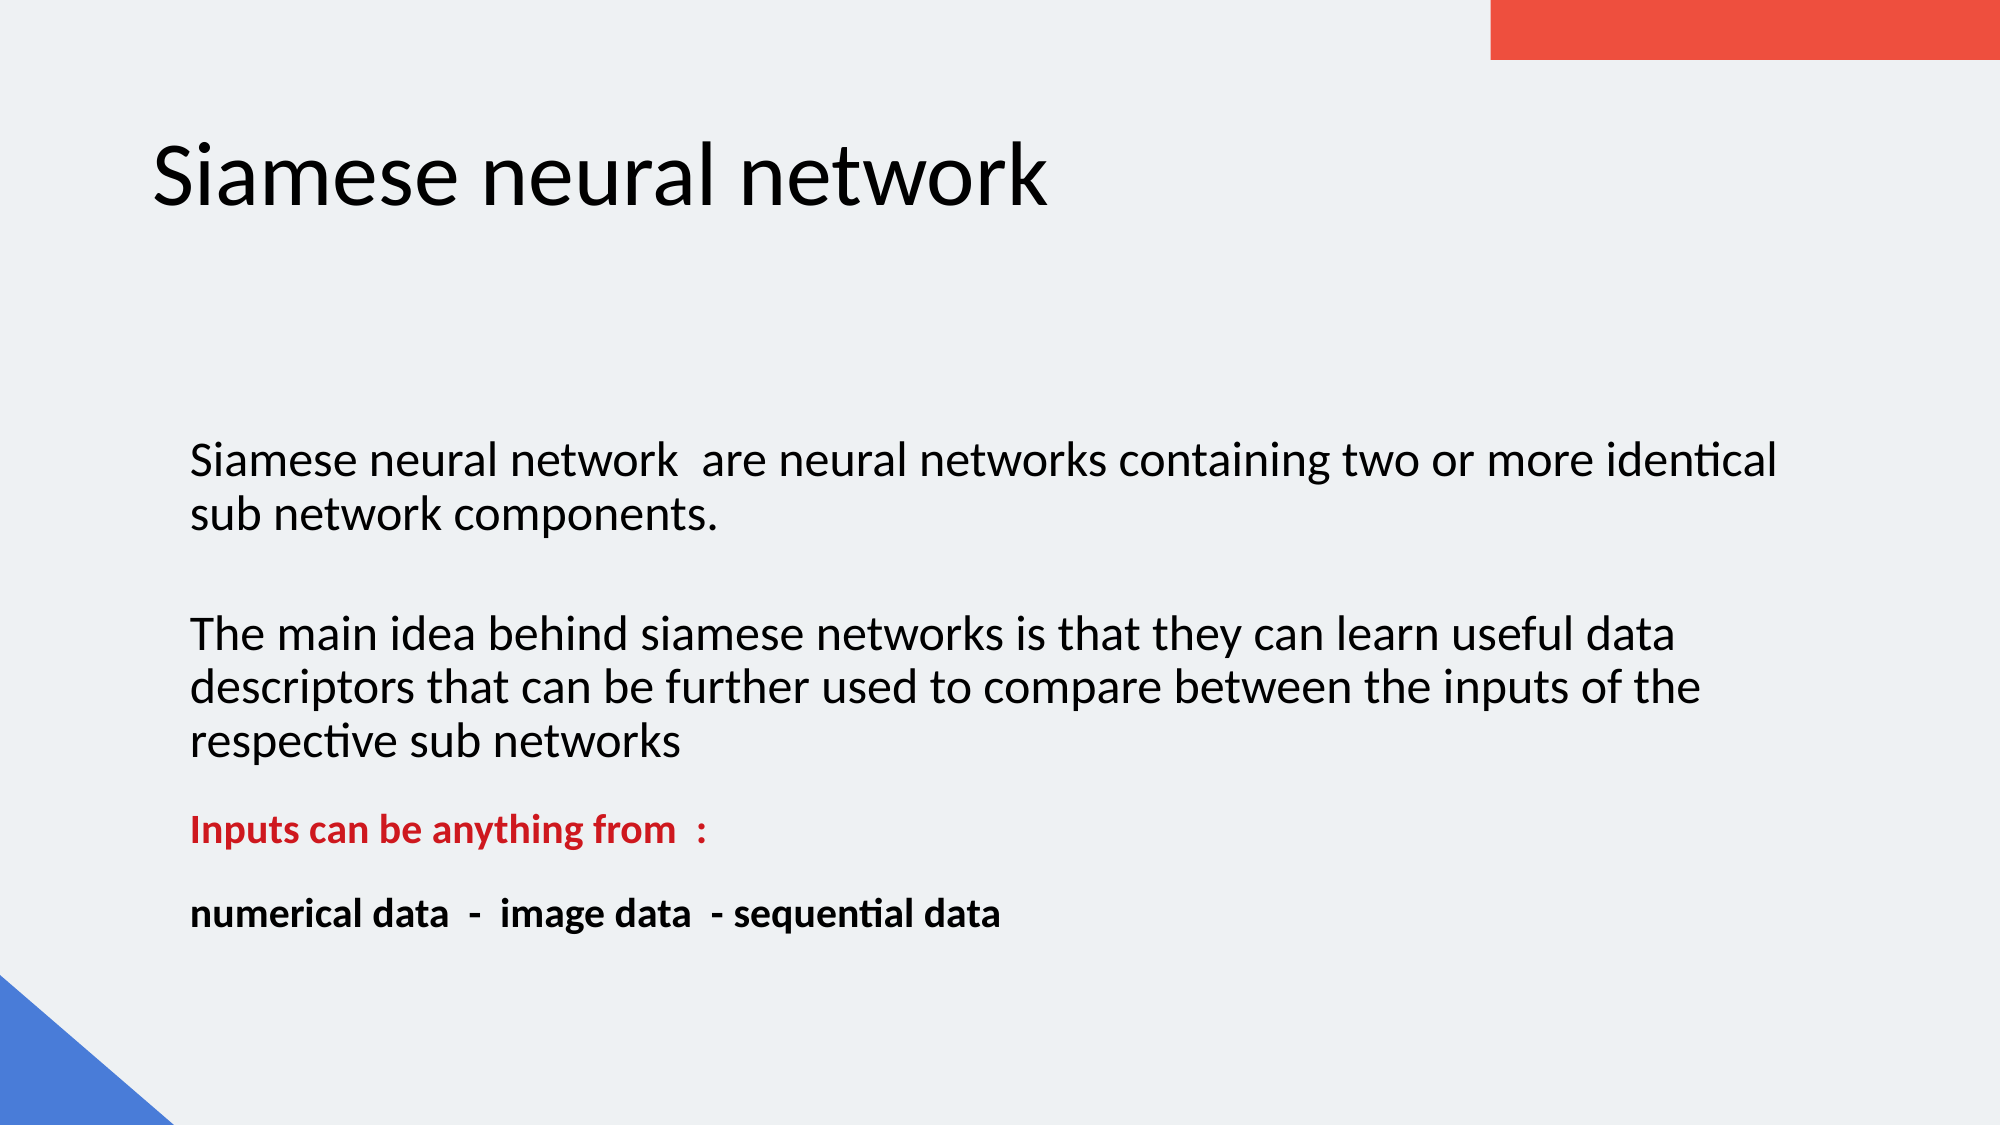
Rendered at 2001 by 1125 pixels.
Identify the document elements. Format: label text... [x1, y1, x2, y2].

text_box [1490, 0, 2000, 60]
title Siamese neural network [137, 59, 1863, 278]
text_box [0, 974, 174, 1125]
list Siamese neural network are neural networks containing two or more identical sub network components. The main idea behind siamese networks is that they can learn useful data descriptors that can be further used to compare between the inputs of the respective sub networks Inputs can be anything from : numerical data - image data - sequential data [137, 299, 1863, 1014]
